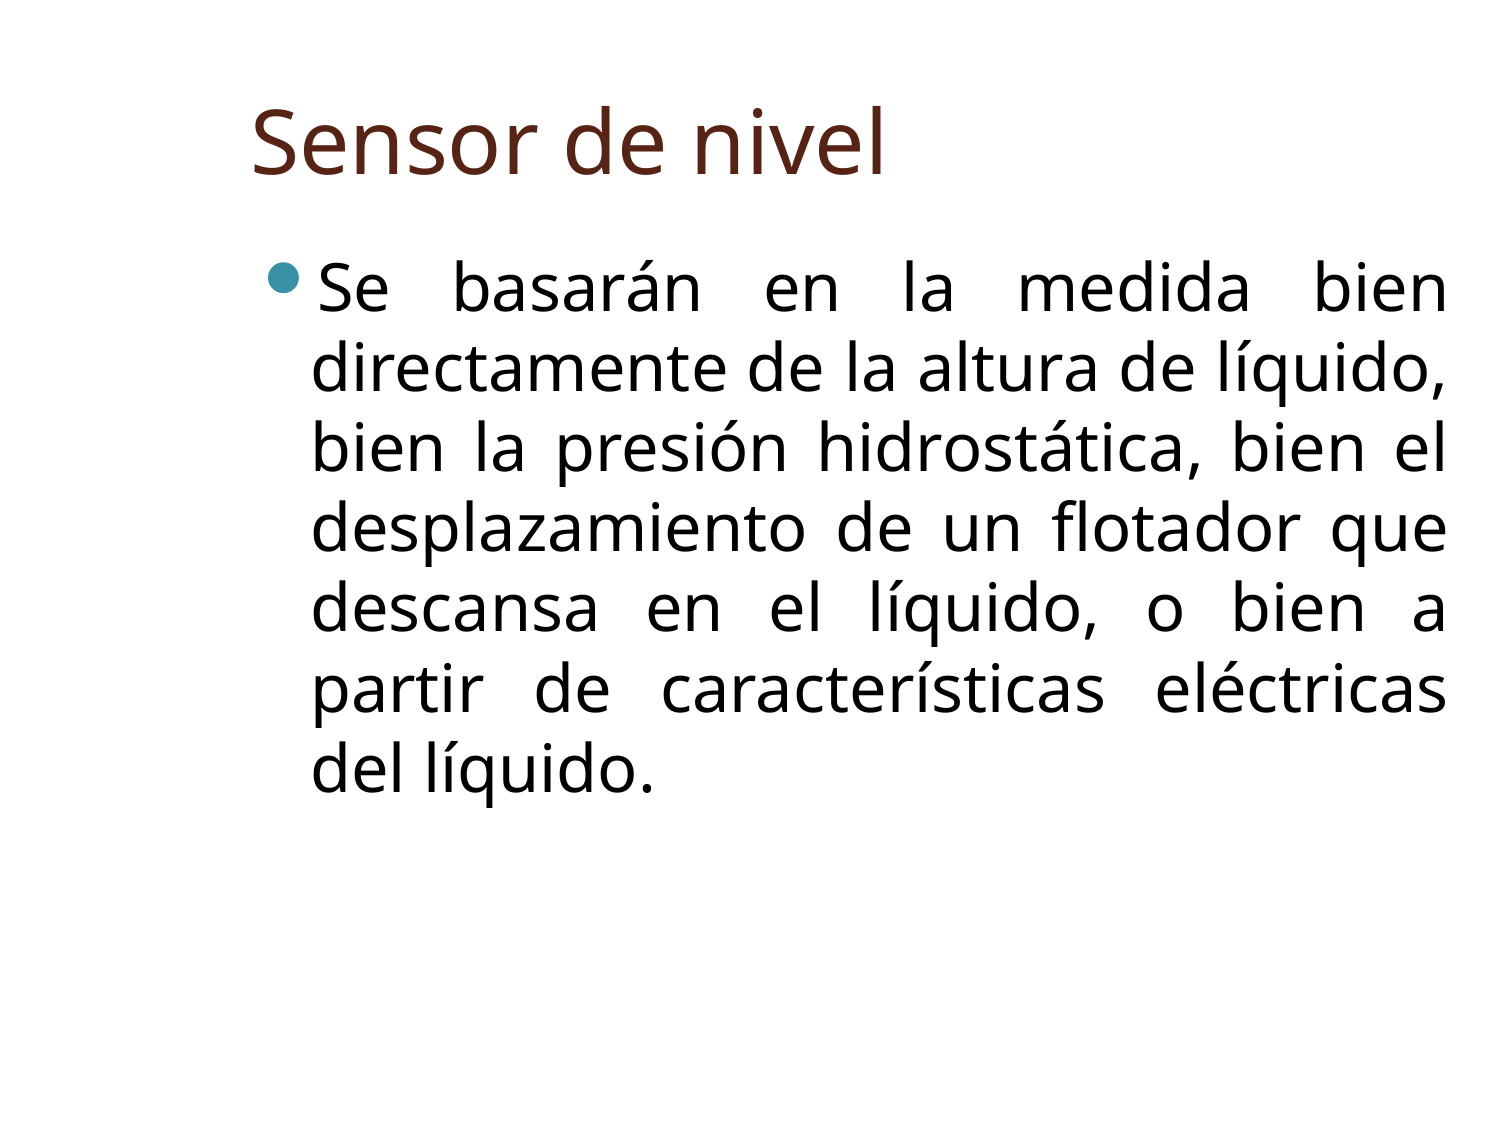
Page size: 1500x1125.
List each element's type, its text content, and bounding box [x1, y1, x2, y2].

list Se basarán en la medida bien directamente de la altura de líquido, bien la presión hidrostática, bien el desplazamiento de un flotador que descansa en el líquido, o bien a partir de características eléctricas del líquido. [235, 237, 1466, 1025]
title Sensor de nivel [235, 45, 1466, 233]
